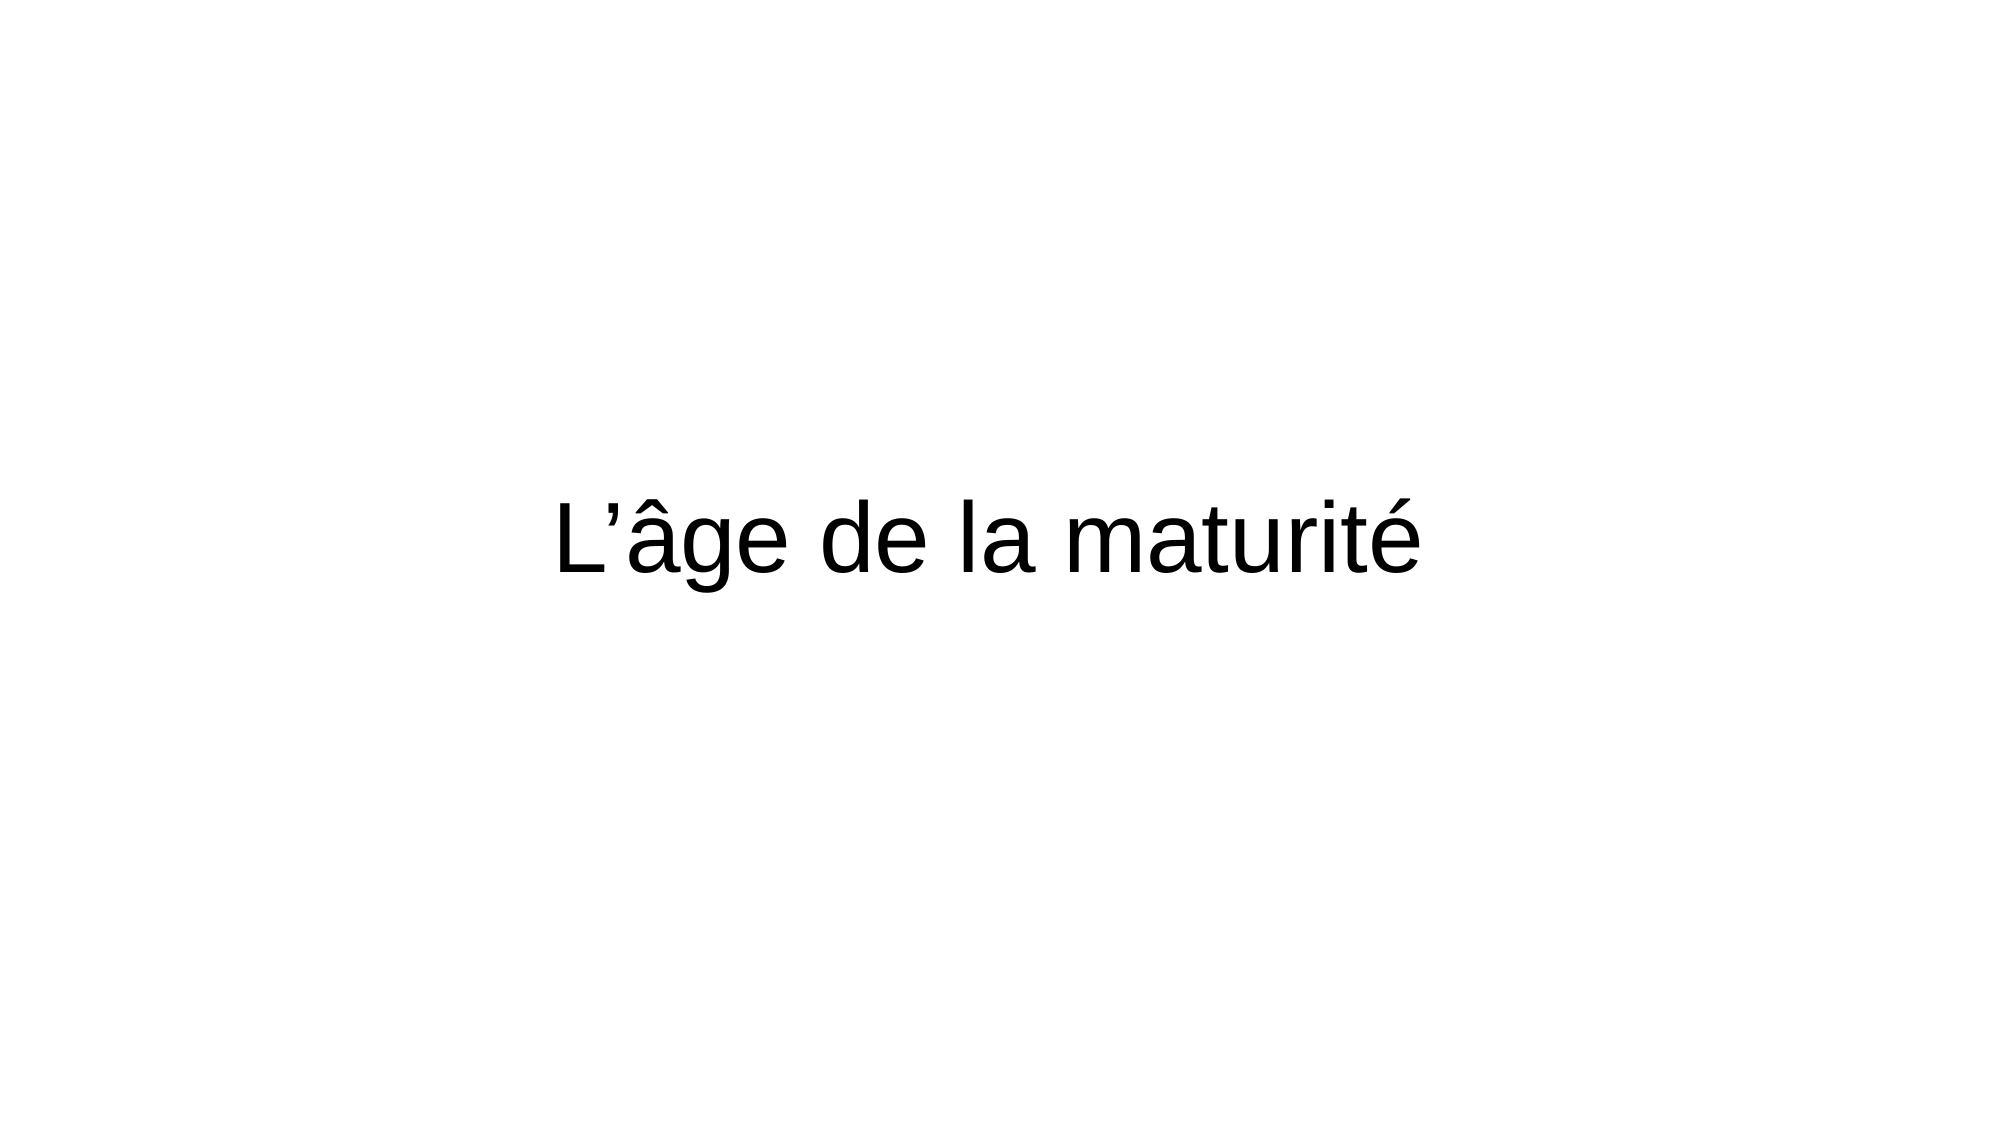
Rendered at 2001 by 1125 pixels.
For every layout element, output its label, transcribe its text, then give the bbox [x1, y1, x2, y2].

title L’âge de la maturité [140, 423, 1865, 641]
